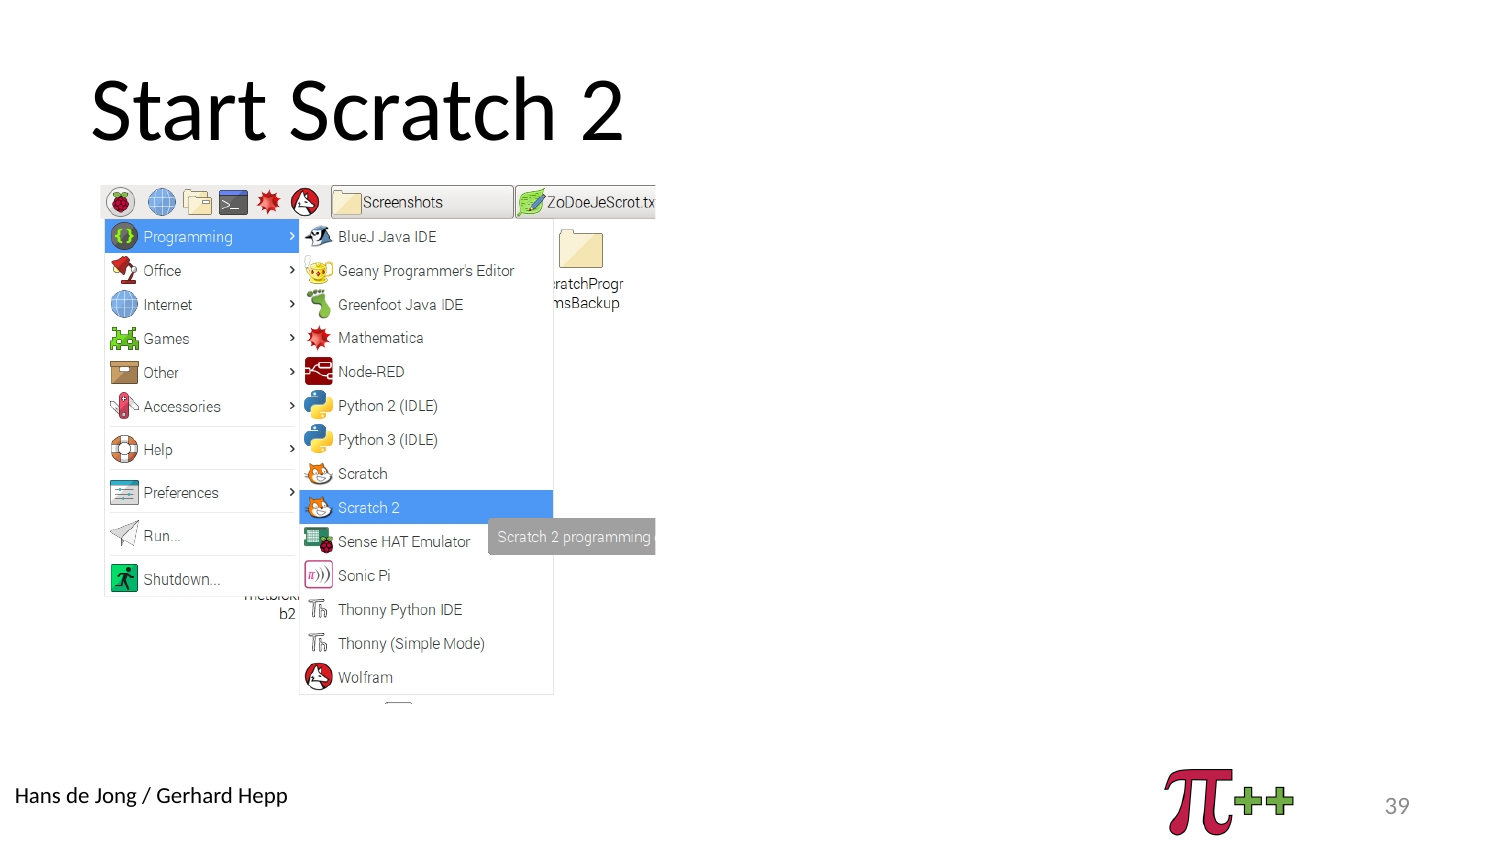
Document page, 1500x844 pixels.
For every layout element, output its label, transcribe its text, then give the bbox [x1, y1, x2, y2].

picture [1163, 768, 1294, 836]
slide_number <getal> [1340, 782, 1425, 827]
picture [100, 185, 656, 704]
title Start Scratch 2 [75, 33, 1425, 175]
